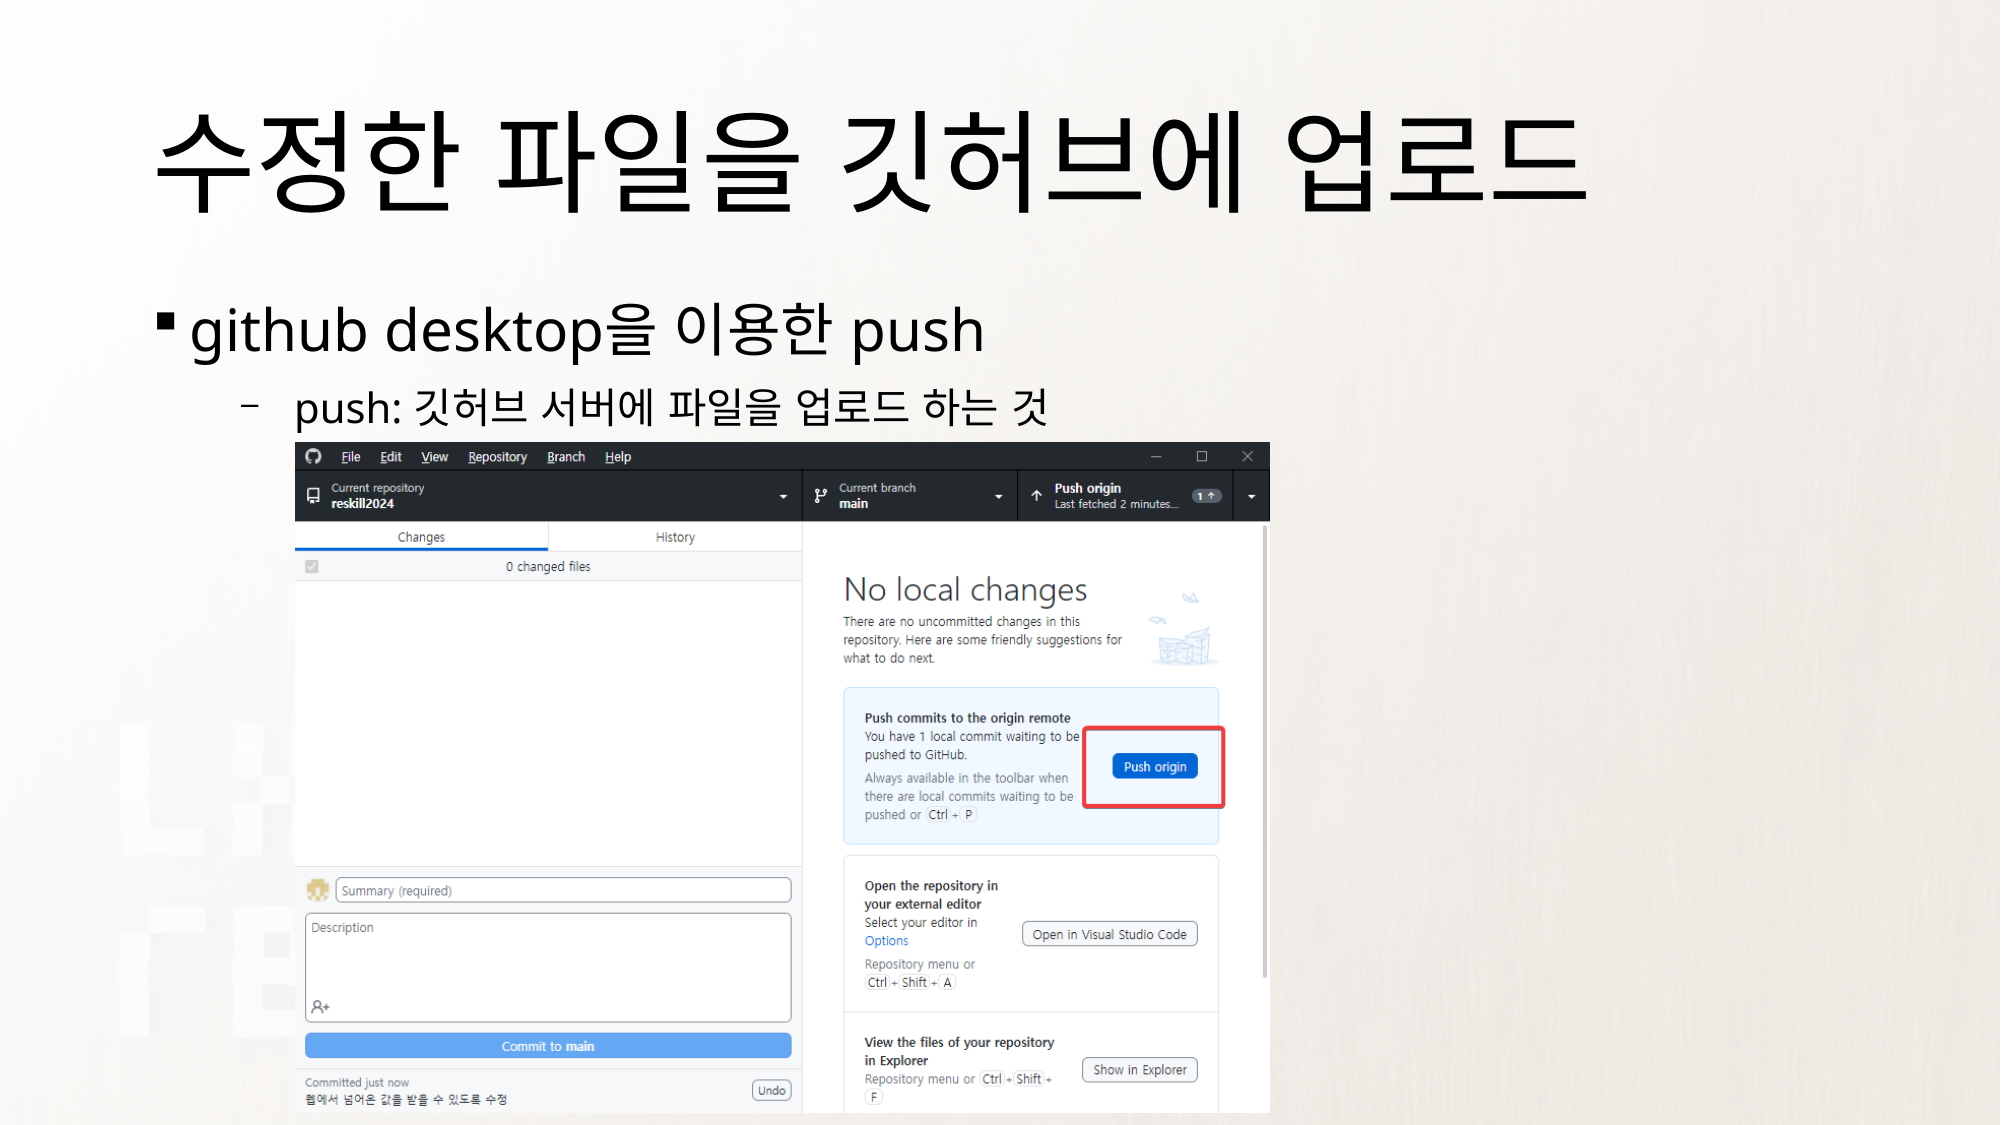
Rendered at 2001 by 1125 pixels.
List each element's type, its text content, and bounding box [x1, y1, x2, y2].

title 수정한 파일을 깃허브에 업로드 [137, 59, 1863, 278]
picture [295, 442, 1270, 1113]
list github desktop을 이용한 push push: 깃허브 서버에 파일을 업로드 하는 것 [137, 293, 1979, 461]
